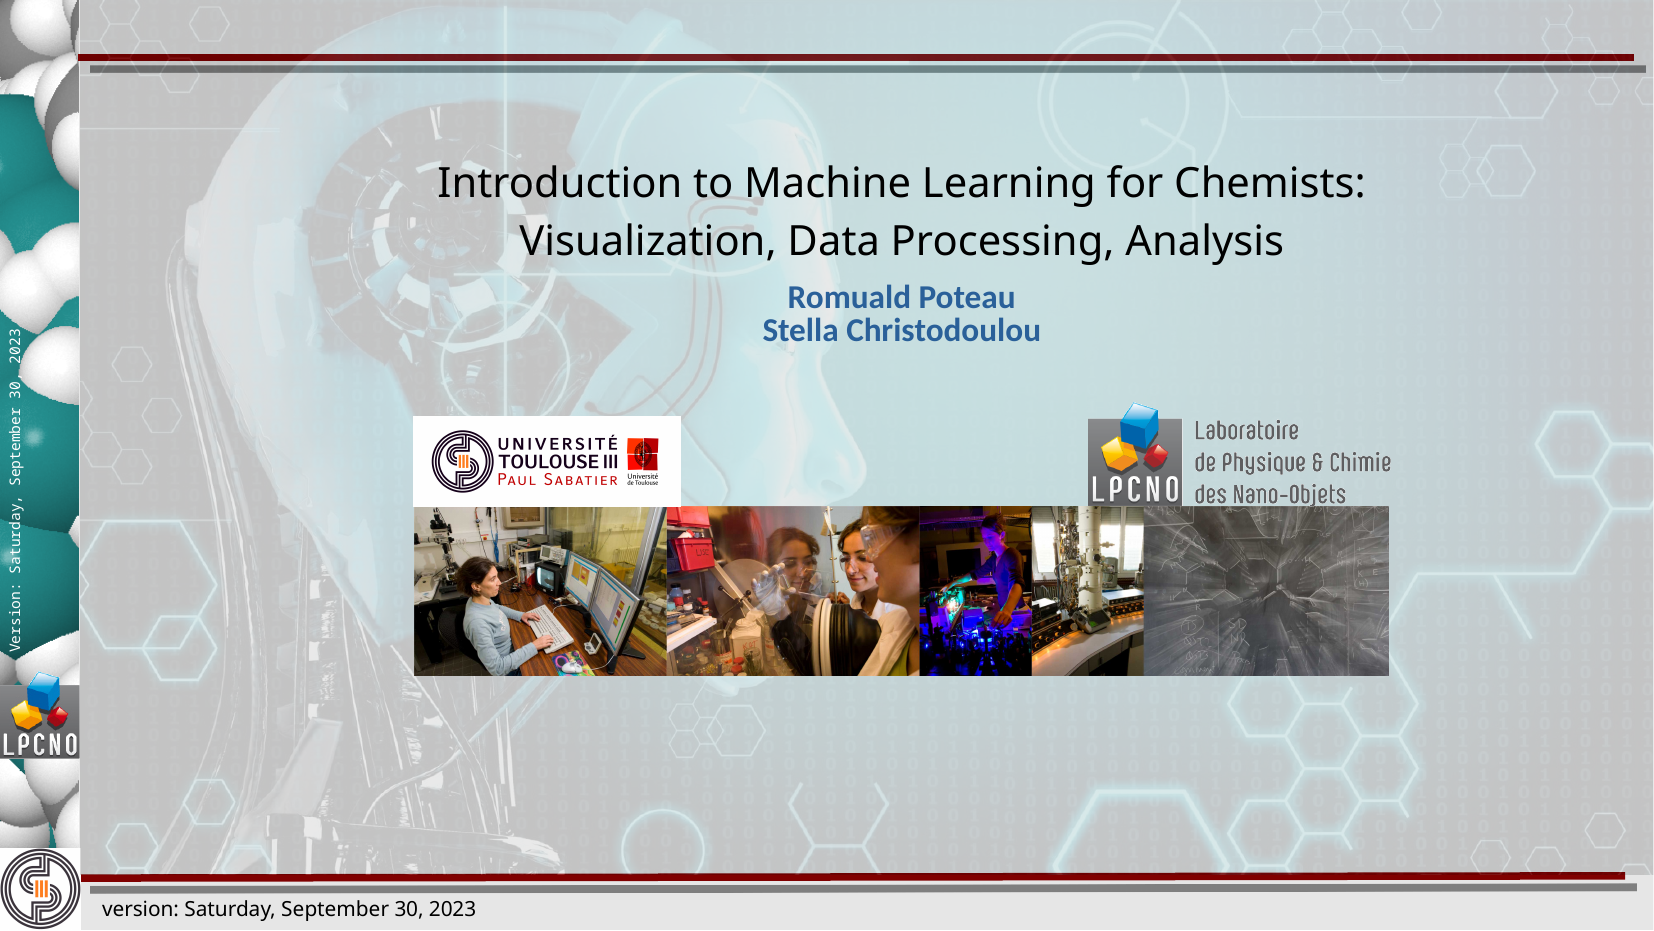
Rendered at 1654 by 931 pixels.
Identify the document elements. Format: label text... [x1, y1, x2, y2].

text_box Introduction to Machine Learning for Chemists: Visualization, Data Processing, Analysis [410, 145, 1394, 275]
text_box Romuald Poteau Stella Christodoulou [664, 276, 1140, 358]
picture [0, 0, 1654, 930]
text_box version: Saturday 30 September 2023 [87, 887, 555, 927]
